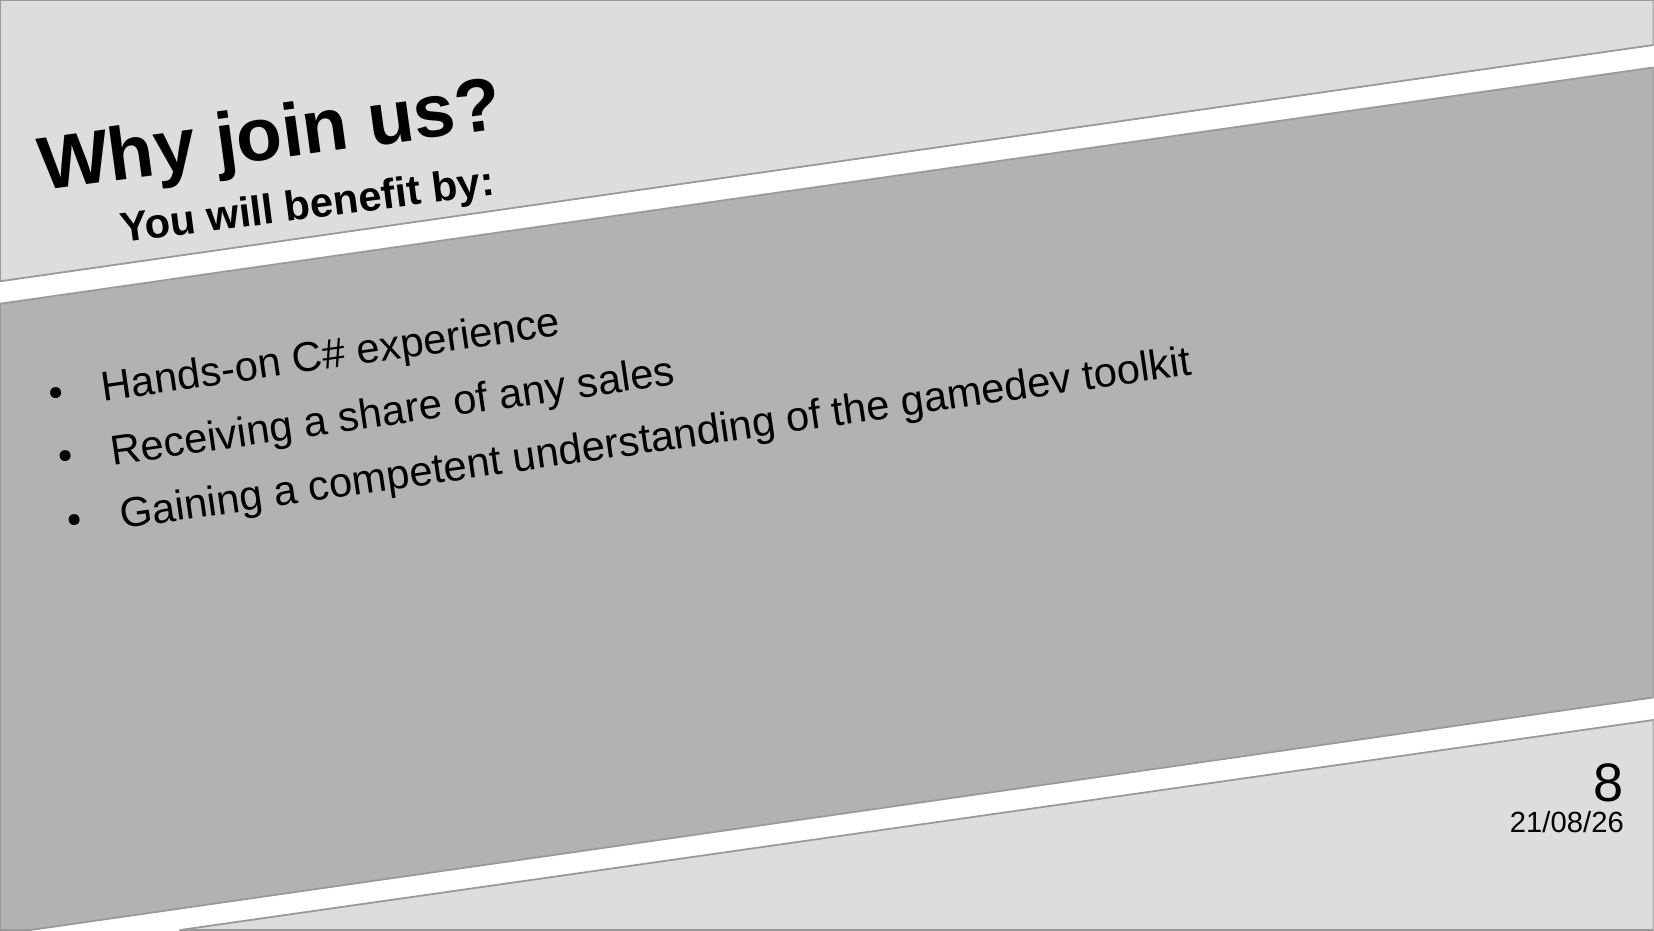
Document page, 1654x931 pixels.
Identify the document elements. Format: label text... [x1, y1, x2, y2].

title Why join us? [29, 0, 1423, 232]
list Hands-on C# experience Receiving a share of any sales Gaining a competent understanding of the gamedev toolkit [18, 120, 1391, 765]
list You will benefit by: [46, 132, 687, 316]
